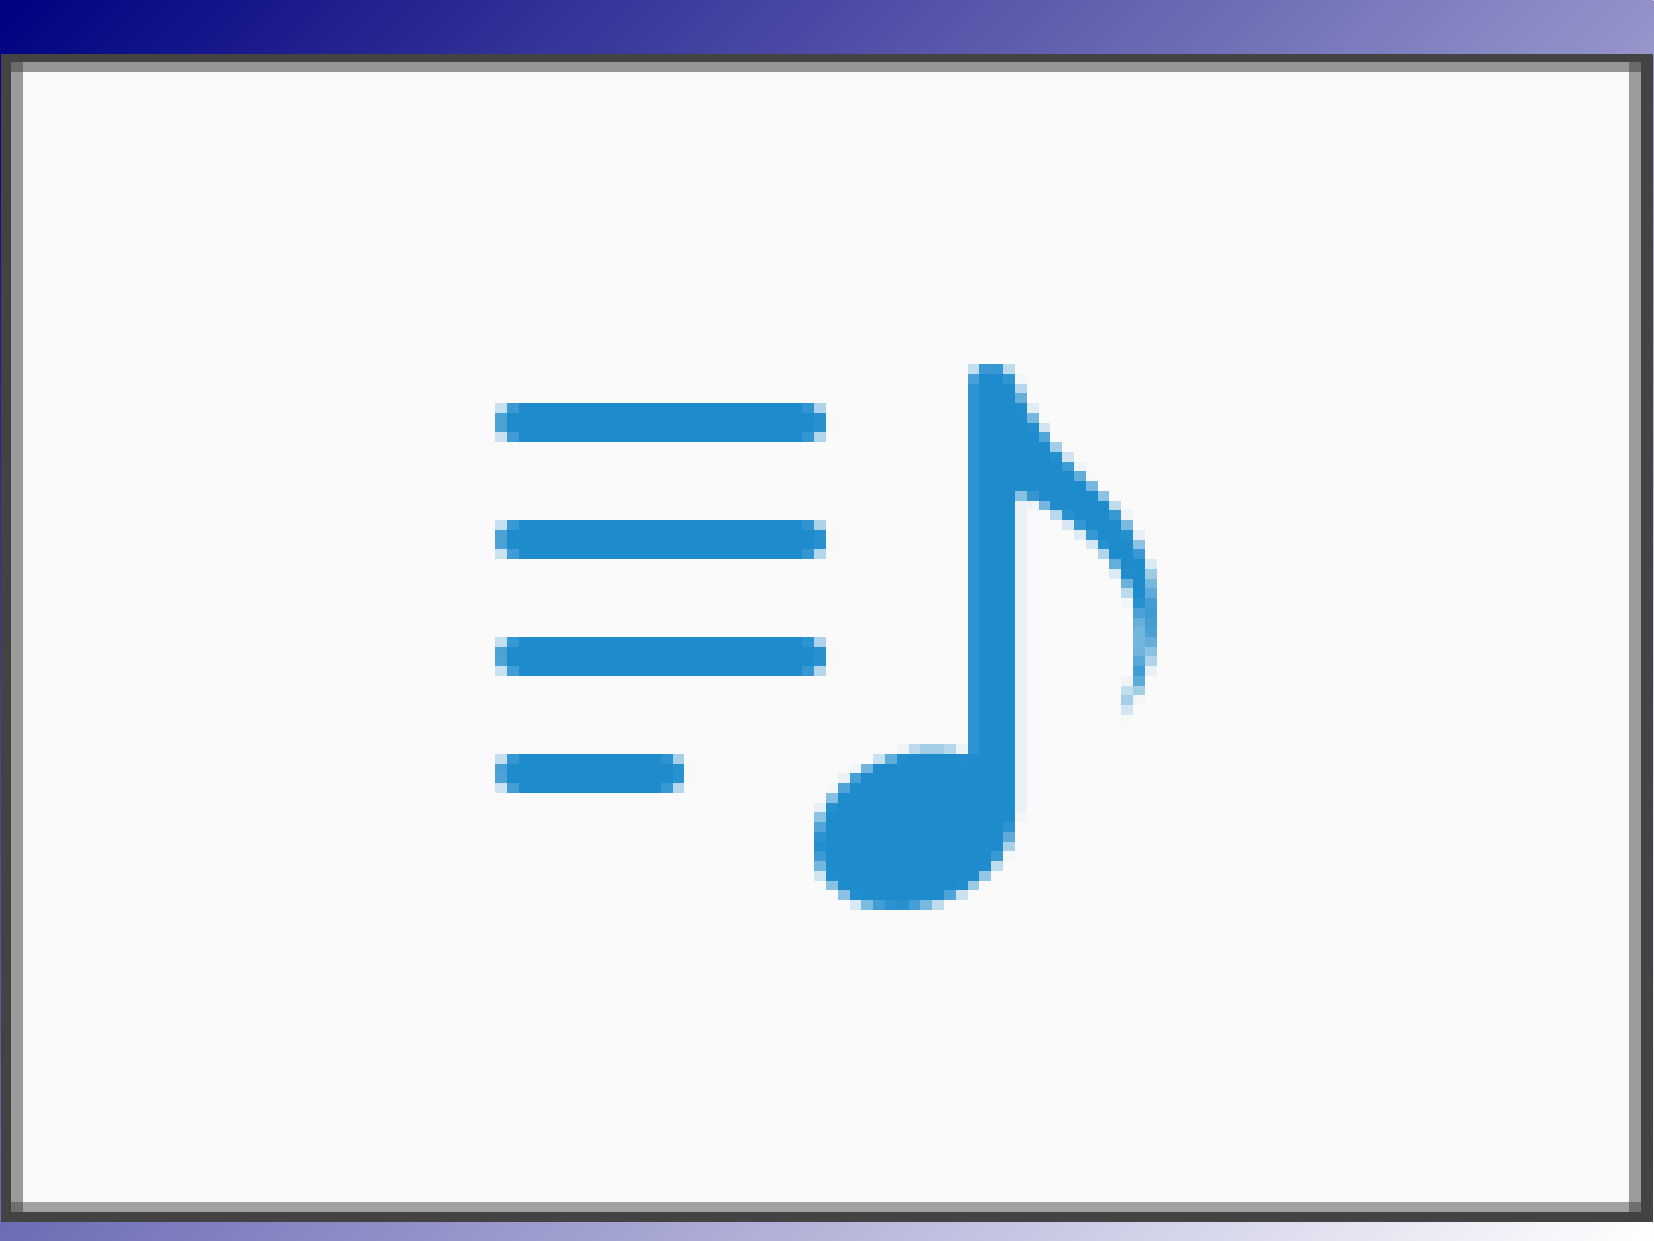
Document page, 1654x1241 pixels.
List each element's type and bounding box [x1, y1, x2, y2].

text_box [0, 53, 1654, 1223]
